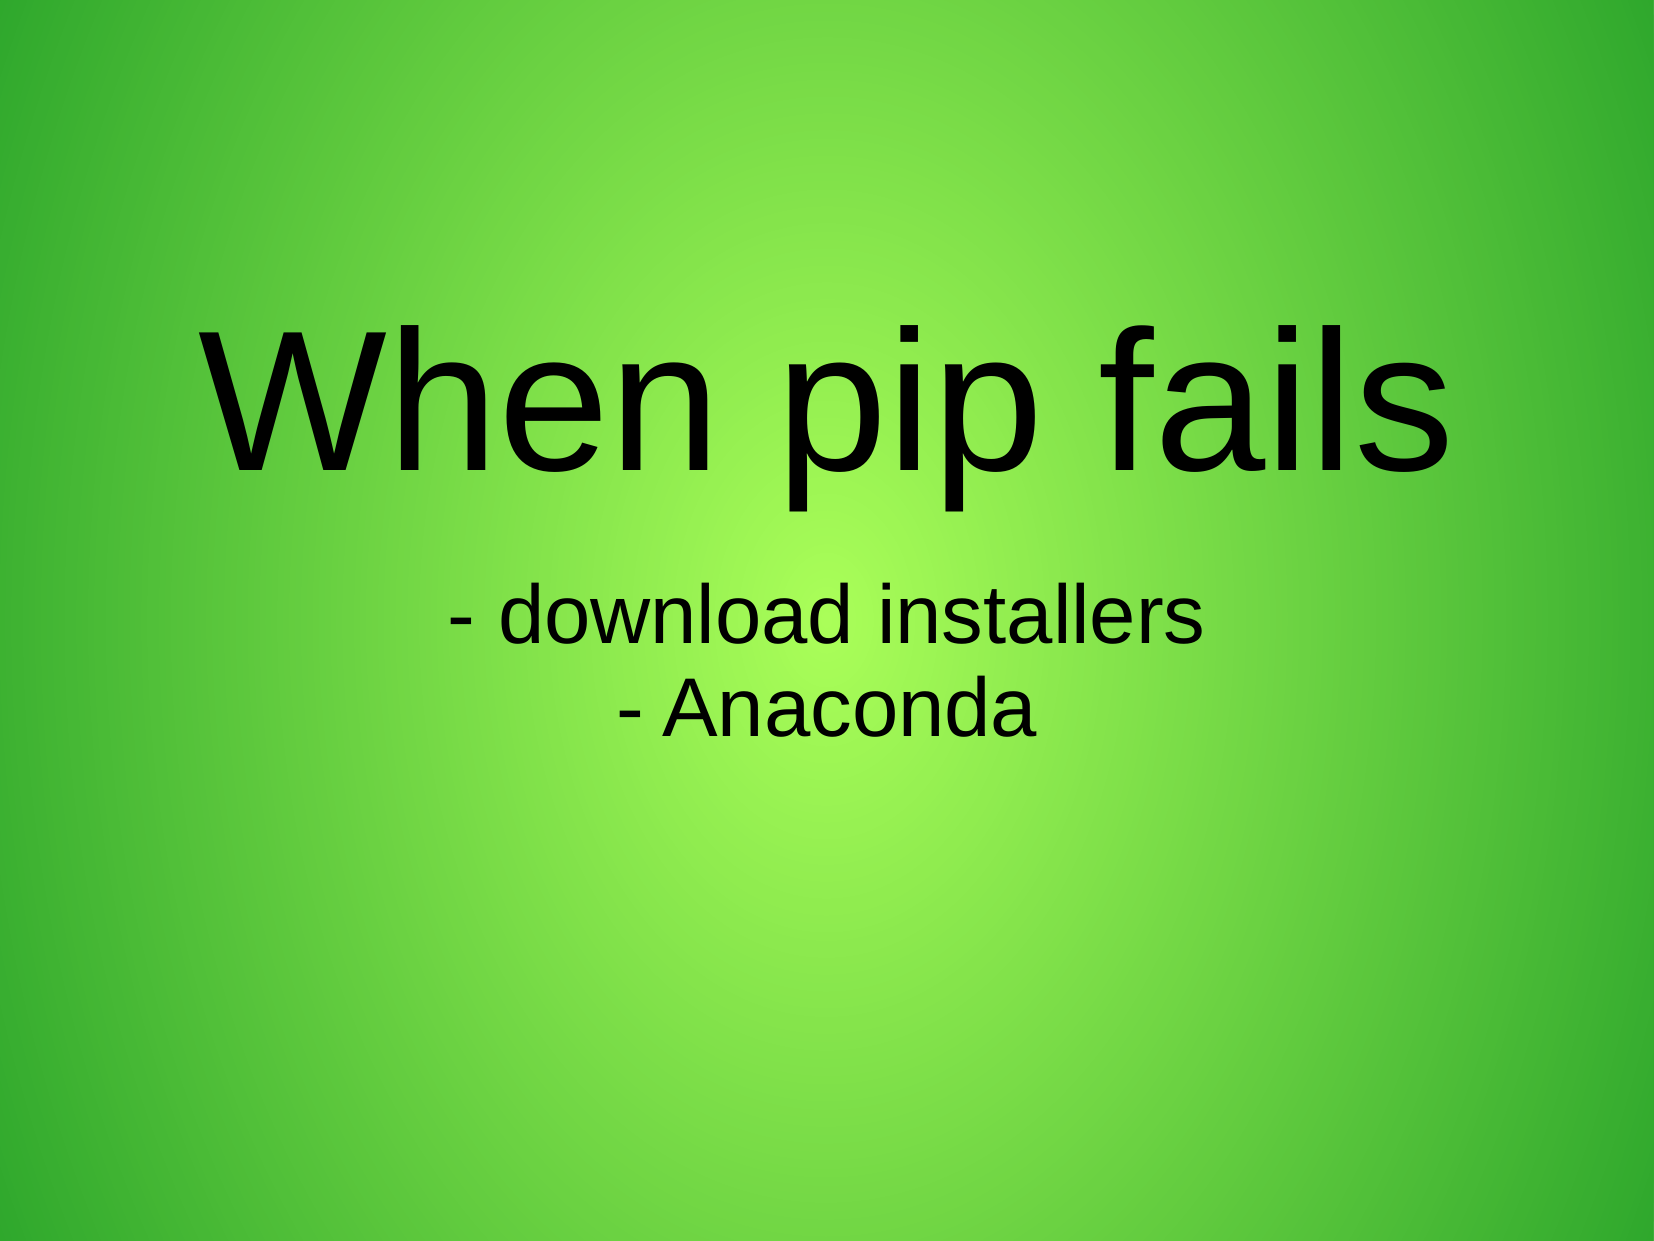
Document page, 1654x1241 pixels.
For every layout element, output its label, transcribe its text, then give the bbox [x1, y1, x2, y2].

subtitle When pip fails - download installers - Anaconda [82, 47, 1571, 997]
